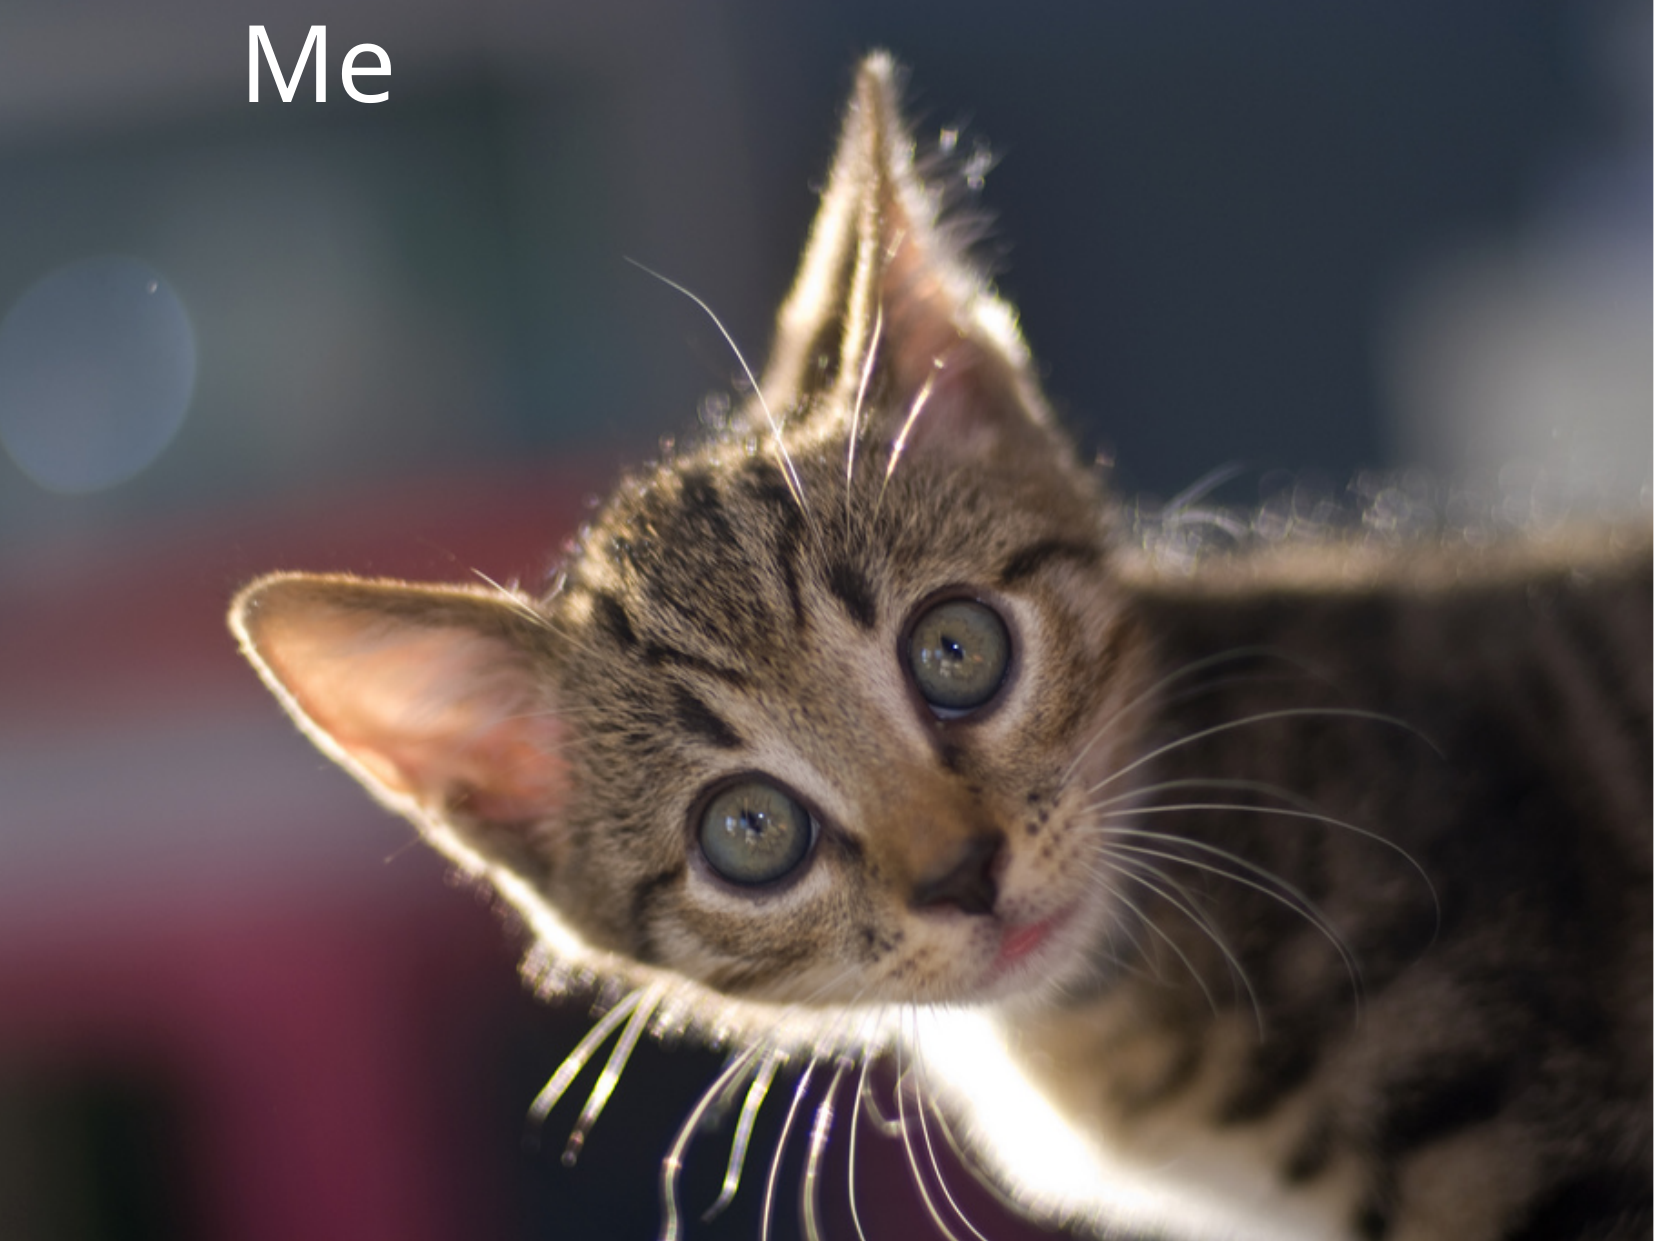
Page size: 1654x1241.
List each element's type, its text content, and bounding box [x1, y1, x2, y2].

text_box Me [0, 0, 637, 137]
picture [0, 0, 1654, 1241]
